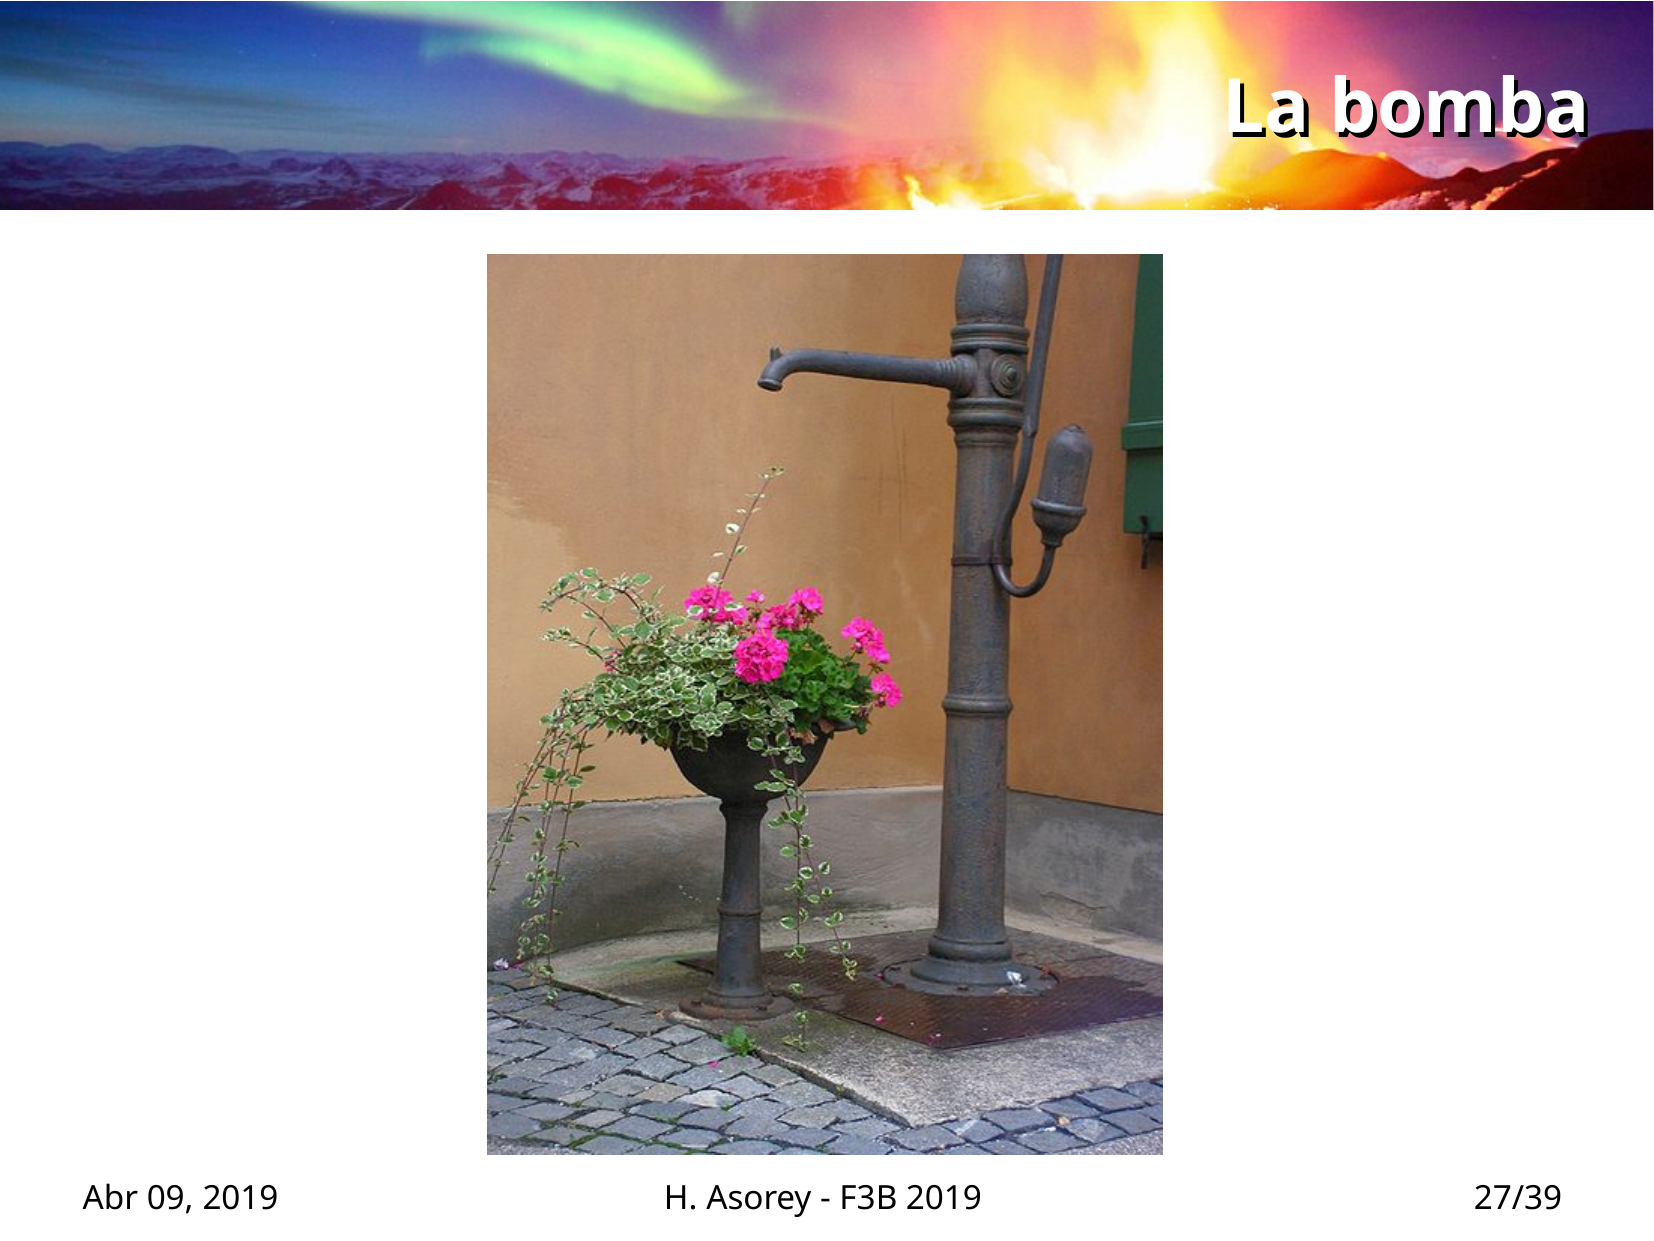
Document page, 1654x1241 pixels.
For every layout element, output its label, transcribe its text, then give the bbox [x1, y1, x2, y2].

picture [487, 254, 1163, 1156]
picture [0, 1, 1654, 210]
title La bomba [45, 15, 1606, 191]
